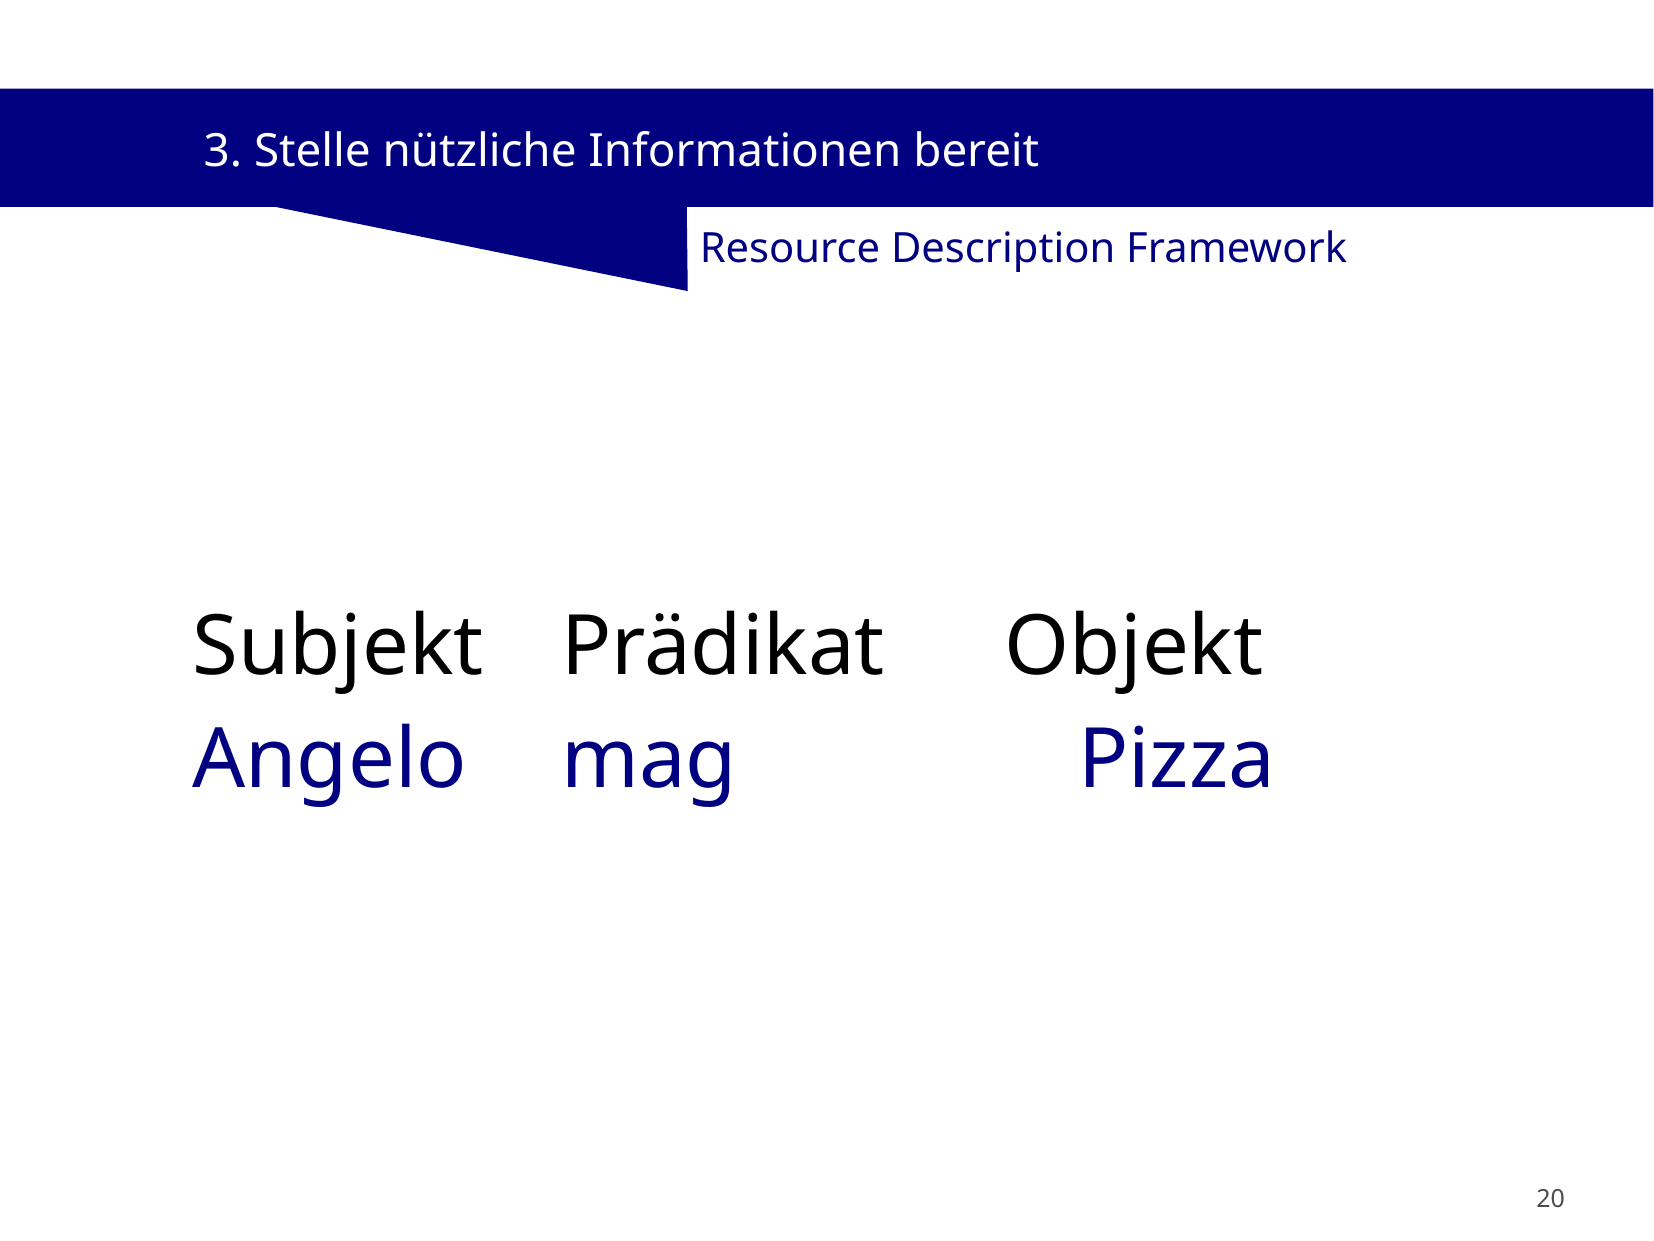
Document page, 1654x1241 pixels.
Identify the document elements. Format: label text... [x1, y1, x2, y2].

text_box Resource Description Framework [685, 210, 1447, 284]
text_box Subjekt Prädikat Objekt Angelo mag Pizza [177, 577, 1654, 825]
text_box 3. Stelle nützliche Informationen bereit [189, 109, 1160, 189]
text_box [0, 88, 1654, 292]
